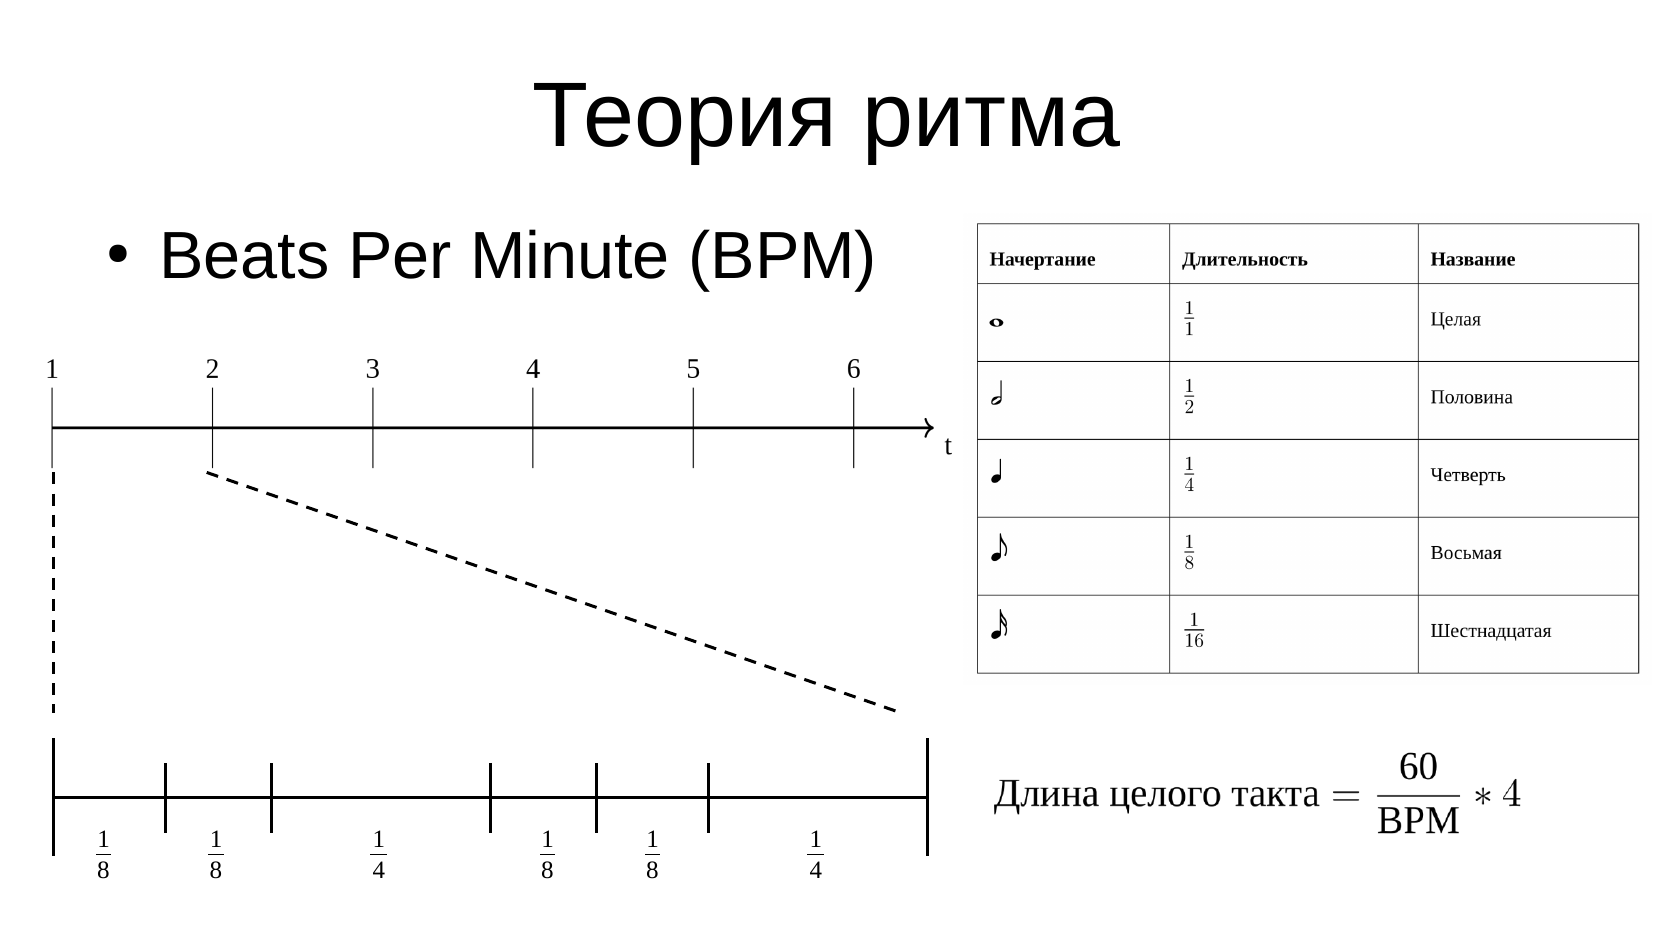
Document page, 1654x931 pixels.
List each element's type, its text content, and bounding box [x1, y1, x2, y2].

chart [643, 825, 662, 885]
title Теория ритма [82, 37, 1571, 193]
list Beats Per Minute (BPM) [88, 217, 963, 352]
chart [806, 825, 826, 885]
chart [369, 825, 389, 885]
chart [328, 445, 537, 550]
chart [94, 825, 113, 885]
picture [974, 708, 1569, 854]
chart [206, 825, 226, 885]
chart [538, 825, 557, 885]
picture [4, 213, 1652, 686]
